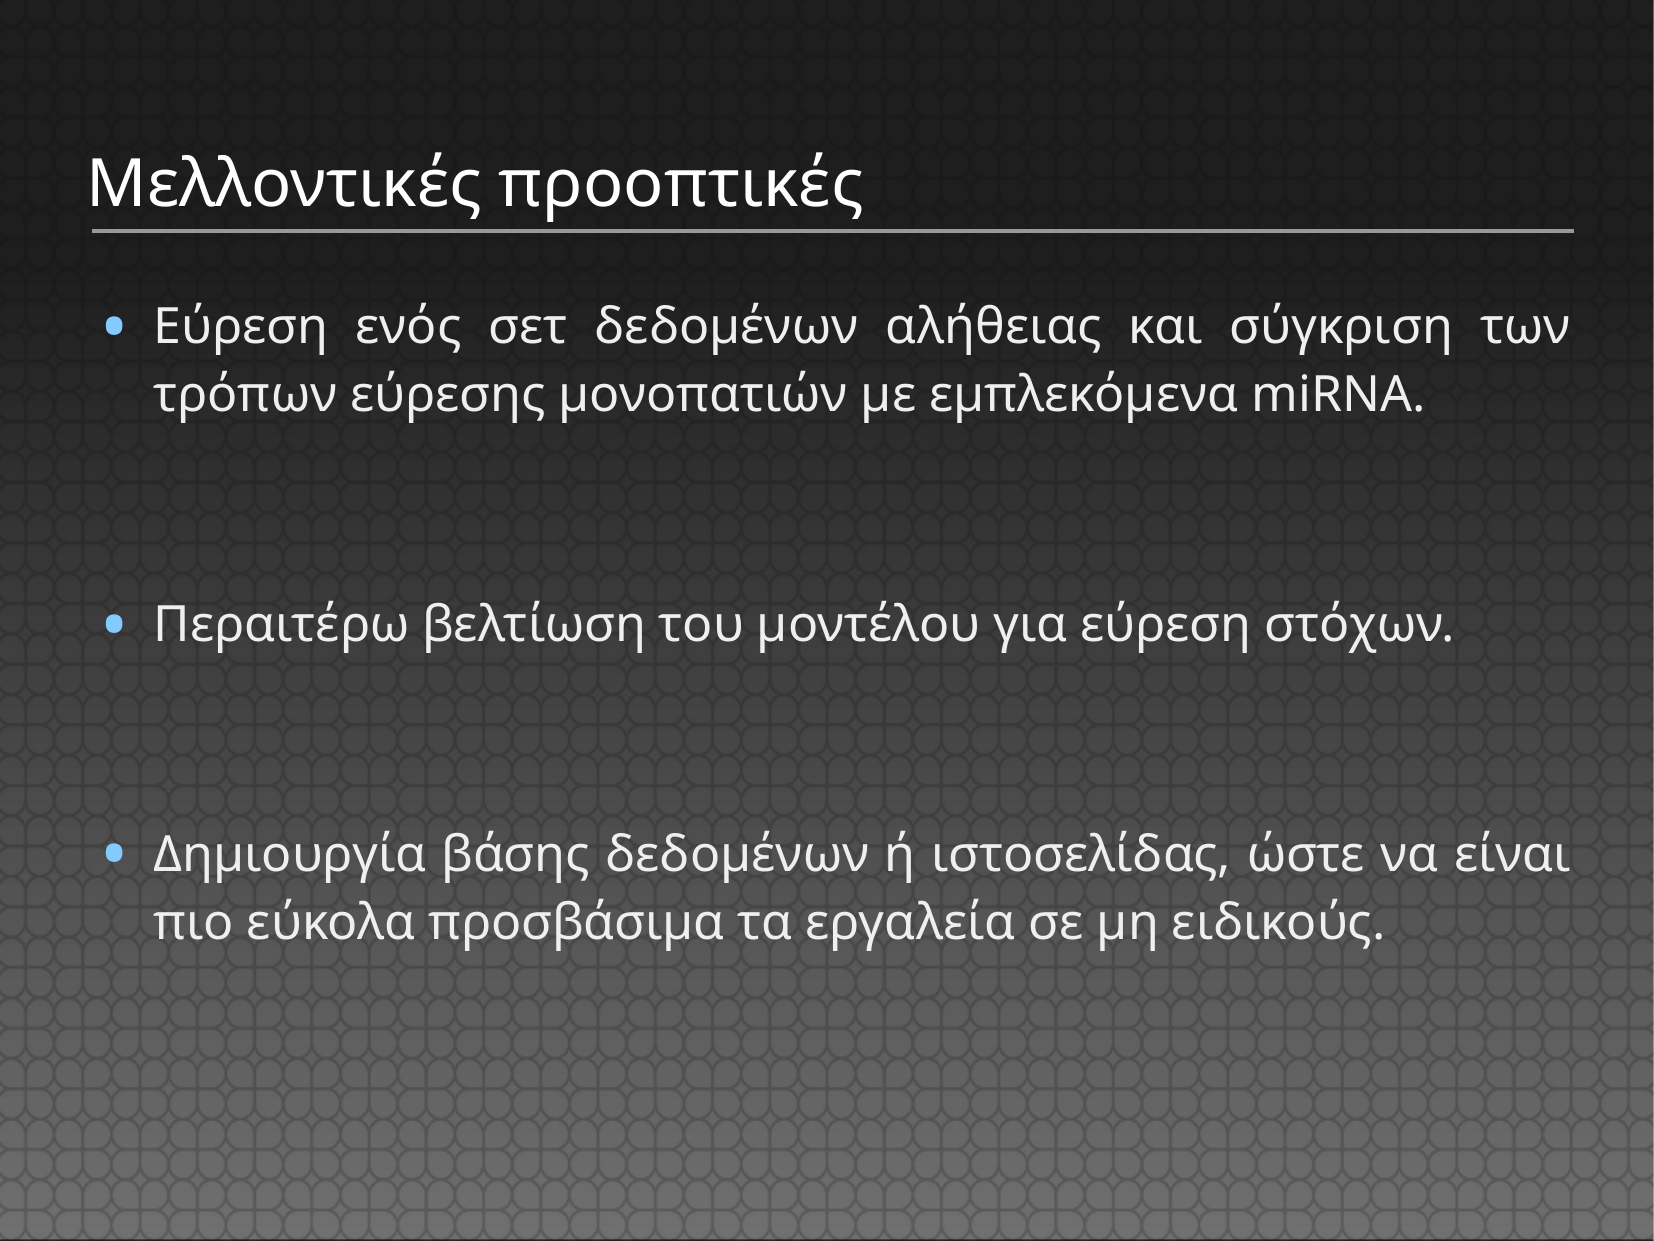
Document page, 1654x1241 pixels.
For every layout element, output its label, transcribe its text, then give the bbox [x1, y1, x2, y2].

title Μελλοντικές προοπτικές [86, 112, 1576, 249]
list Εύρεση ενός σετ δεδομένων αλήθειας και σύγκριση των τρόπων εύρεσης μονοπατιών με εμπλεκόμενα miRNA. Περαιτέρω βελτίωση του μοντέλου για εύρεση στόχων. Δημιουργία βάσης δεδομένων ή ιστοσελίδας, ώστε να είναι πιο εύκολα προσβάσιμα τα εργαλεία σε μη ειδικούς. [82, 290, 1571, 1010]
picture [0, 0, 1654, 1241]
